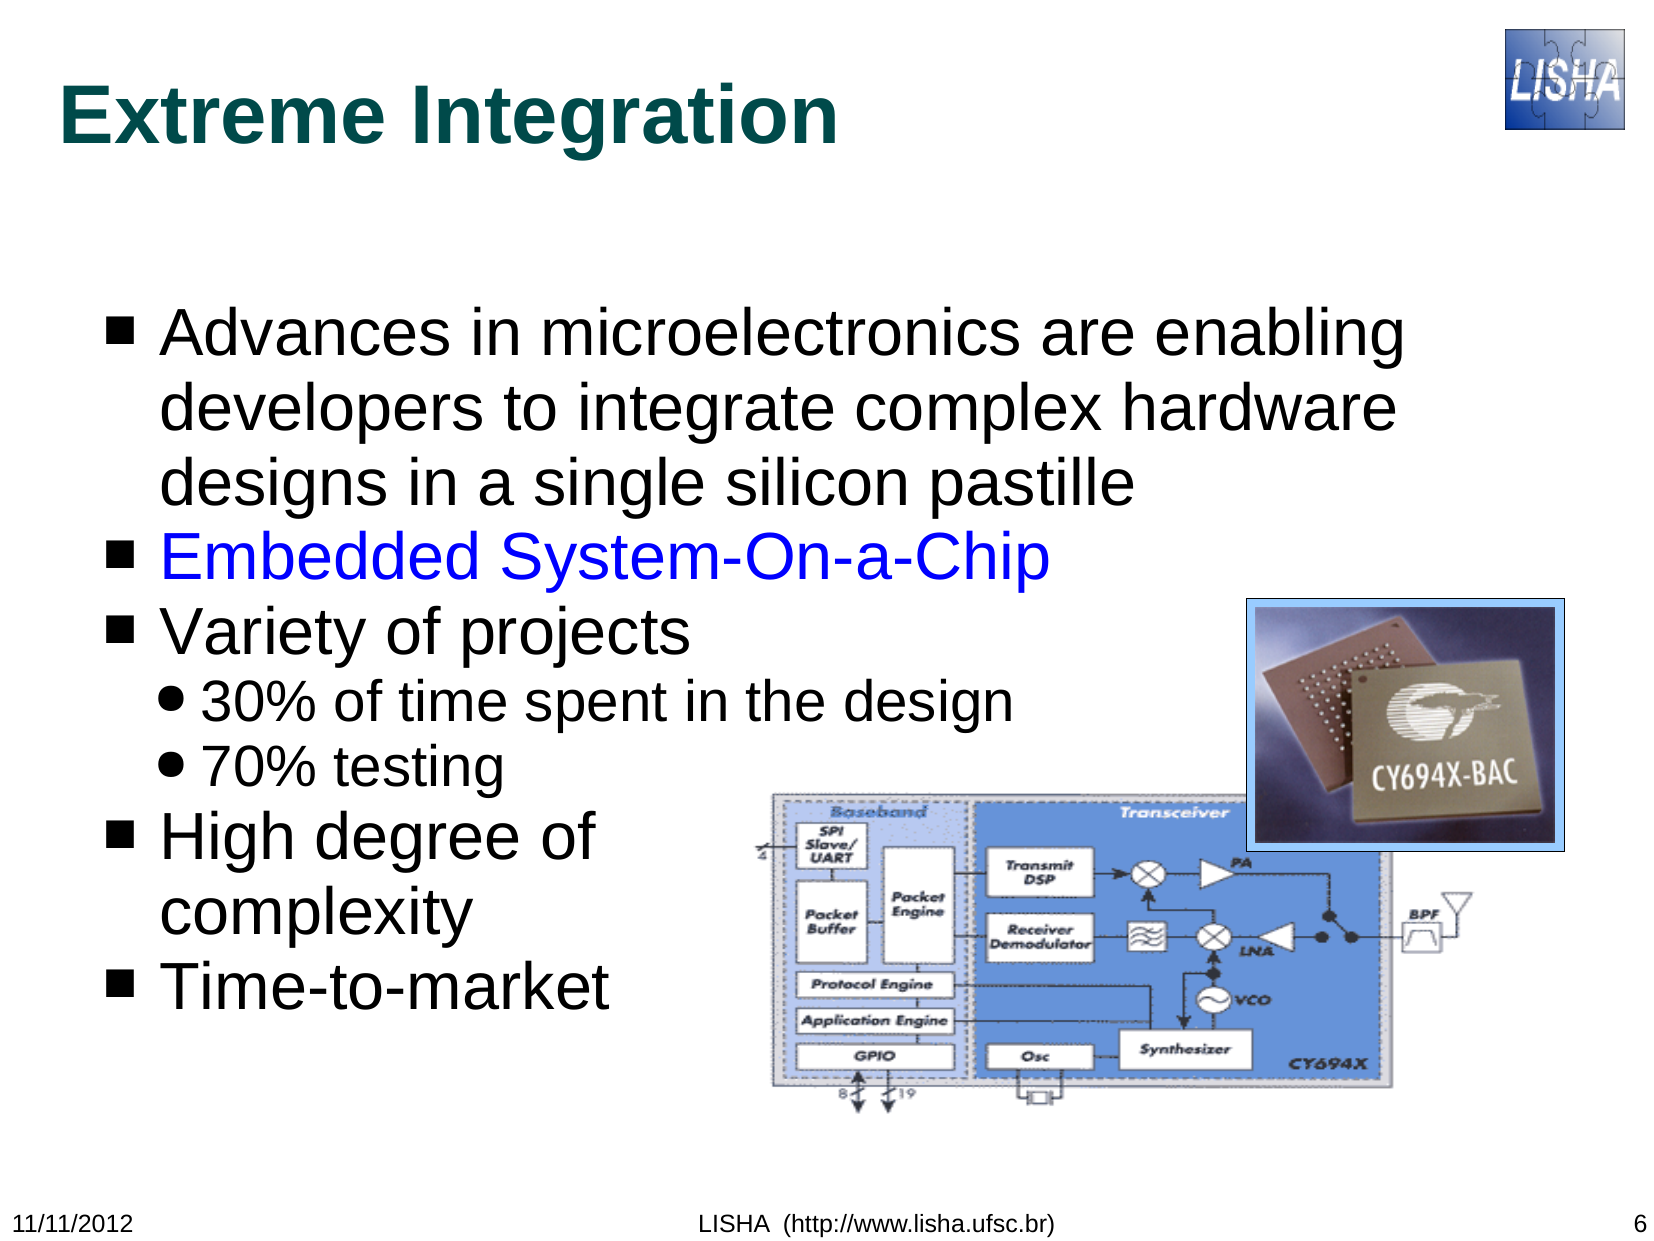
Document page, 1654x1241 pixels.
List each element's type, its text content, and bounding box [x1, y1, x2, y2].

text_box [1246, 598, 1565, 852]
picture [750, 756, 1479, 1152]
picture [1505, 29, 1625, 130]
list Advances in microelectronics are enabling developers to integrate complex hardware designs in a single silicon pastille Embedded System-On-a-Chip Variety of projects 30% of time spent in the design 70% testing High degree of complexity Time-to-market [59, 295, 1595, 1182]
picture [1255, 607, 1555, 843]
title Extreme Integration [58, 11, 1463, 219]
